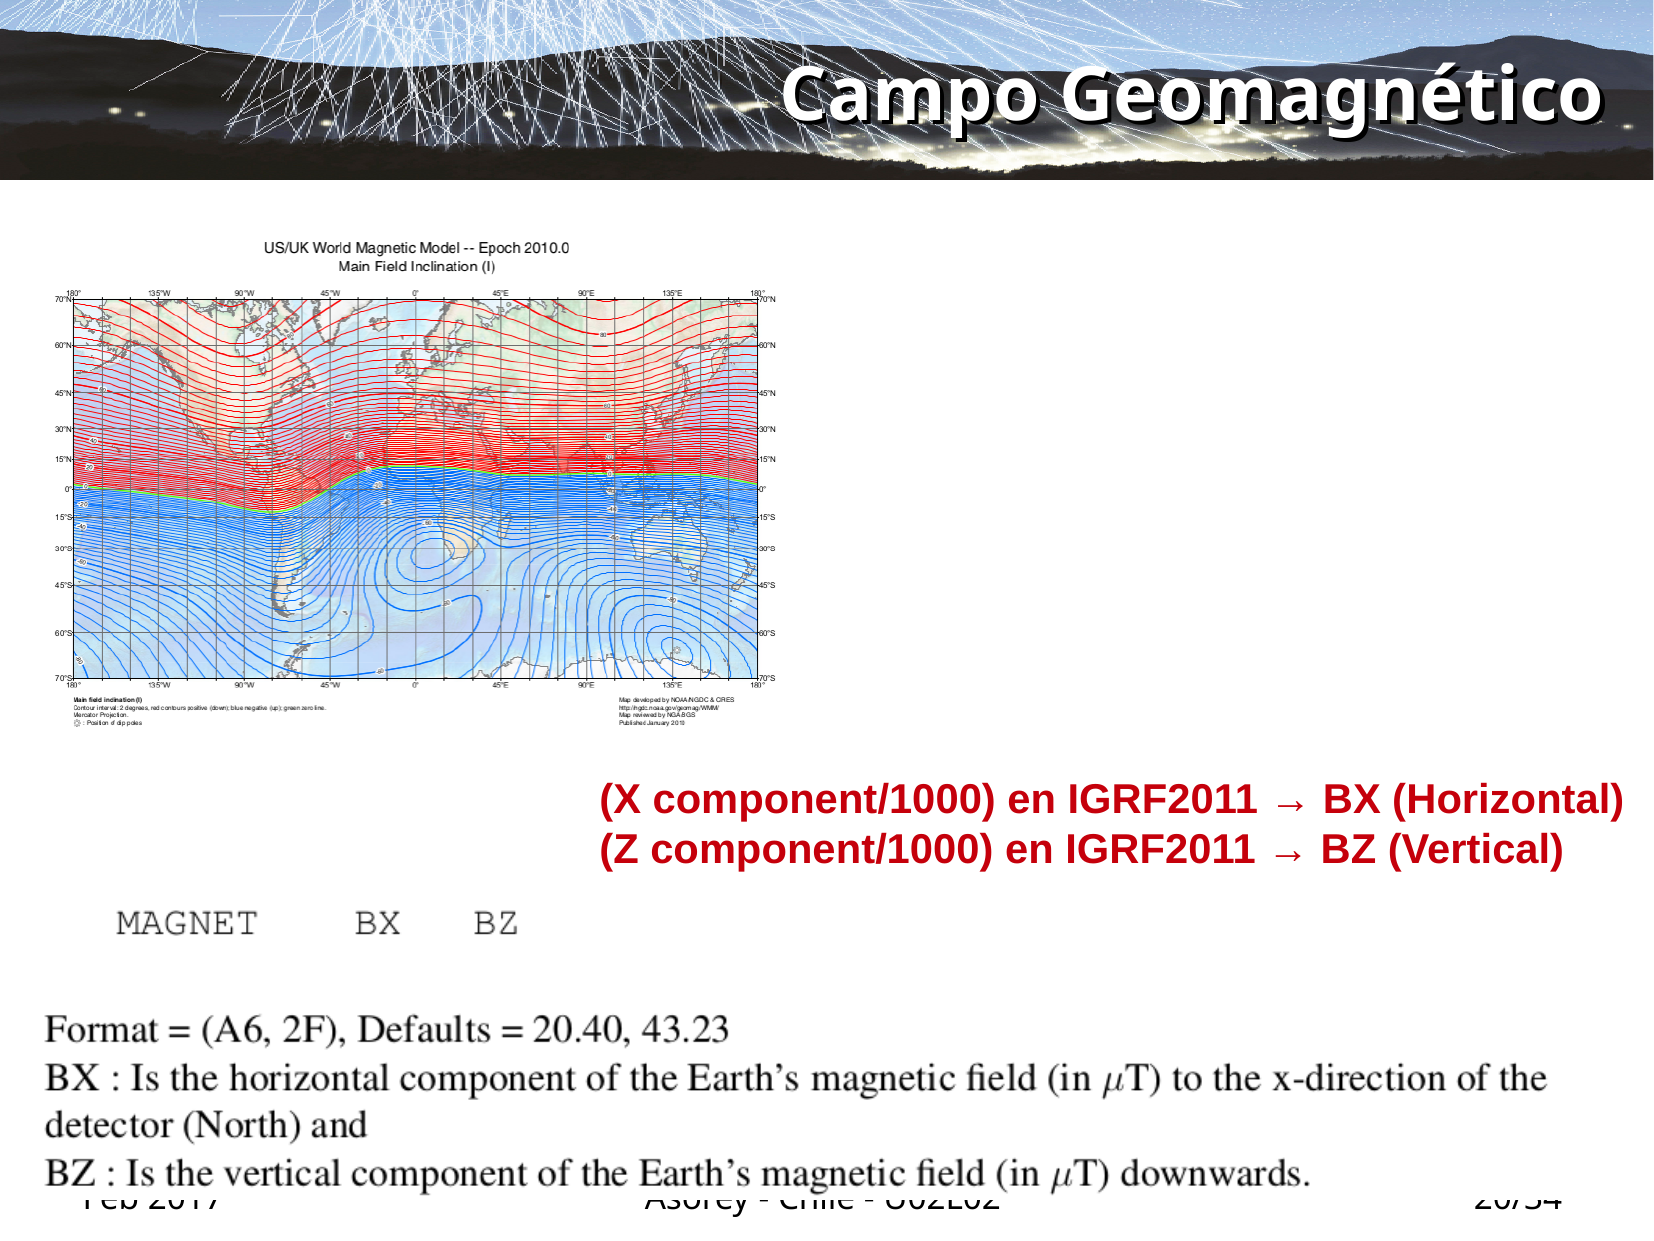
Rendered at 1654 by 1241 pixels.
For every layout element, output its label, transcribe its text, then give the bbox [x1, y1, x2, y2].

picture [0, 0, 1654, 180]
title Campo Geomagnético [45, 15, 1606, 166]
picture [0, 878, 1621, 1201]
picture [37, 223, 796, 734]
text_box (X component/1000) en IGRF2011 → BX (Horizontal) (Z component/1000) en IGRF2011 → BZ (Vertical) [584, 764, 1654, 941]
